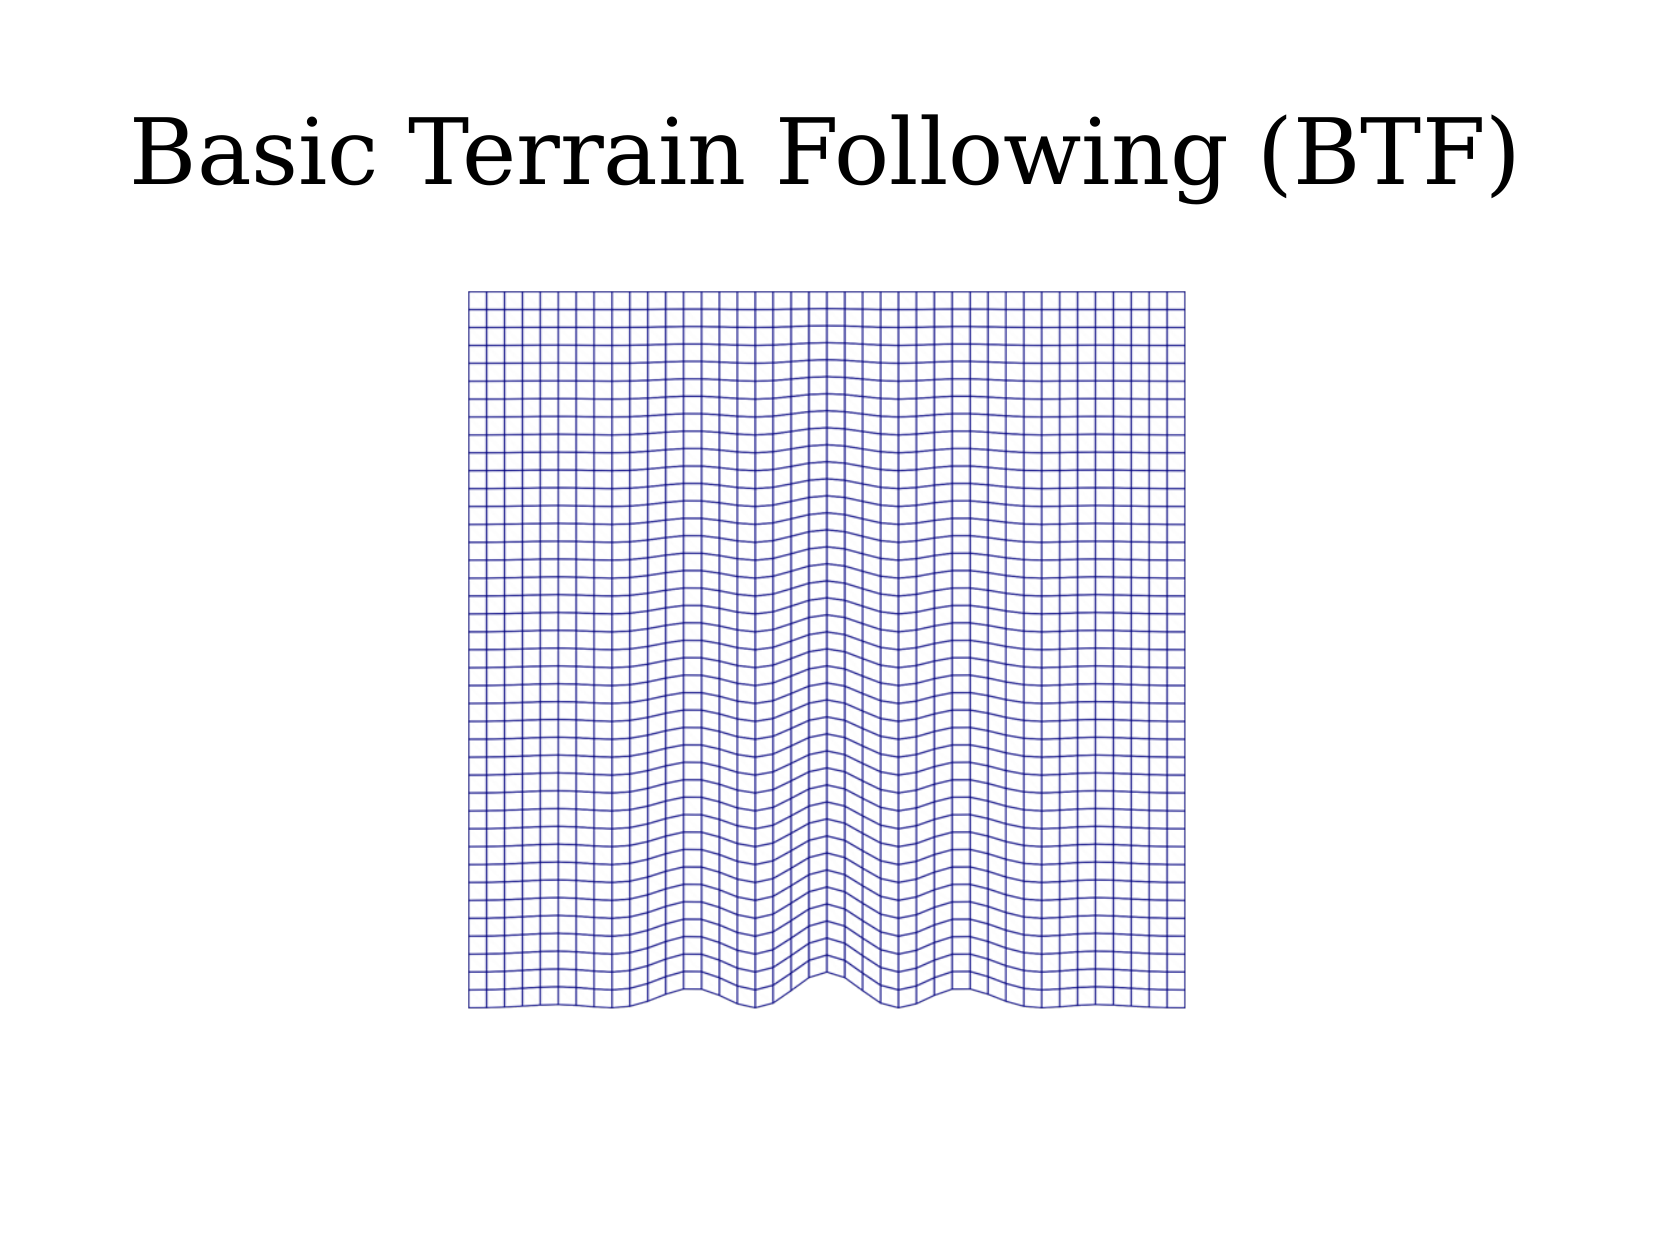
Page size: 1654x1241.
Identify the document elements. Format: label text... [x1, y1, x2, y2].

title Basic Terrain Following (BTF) [82, 49, 1571, 257]
picture [467, 290, 1187, 1010]
